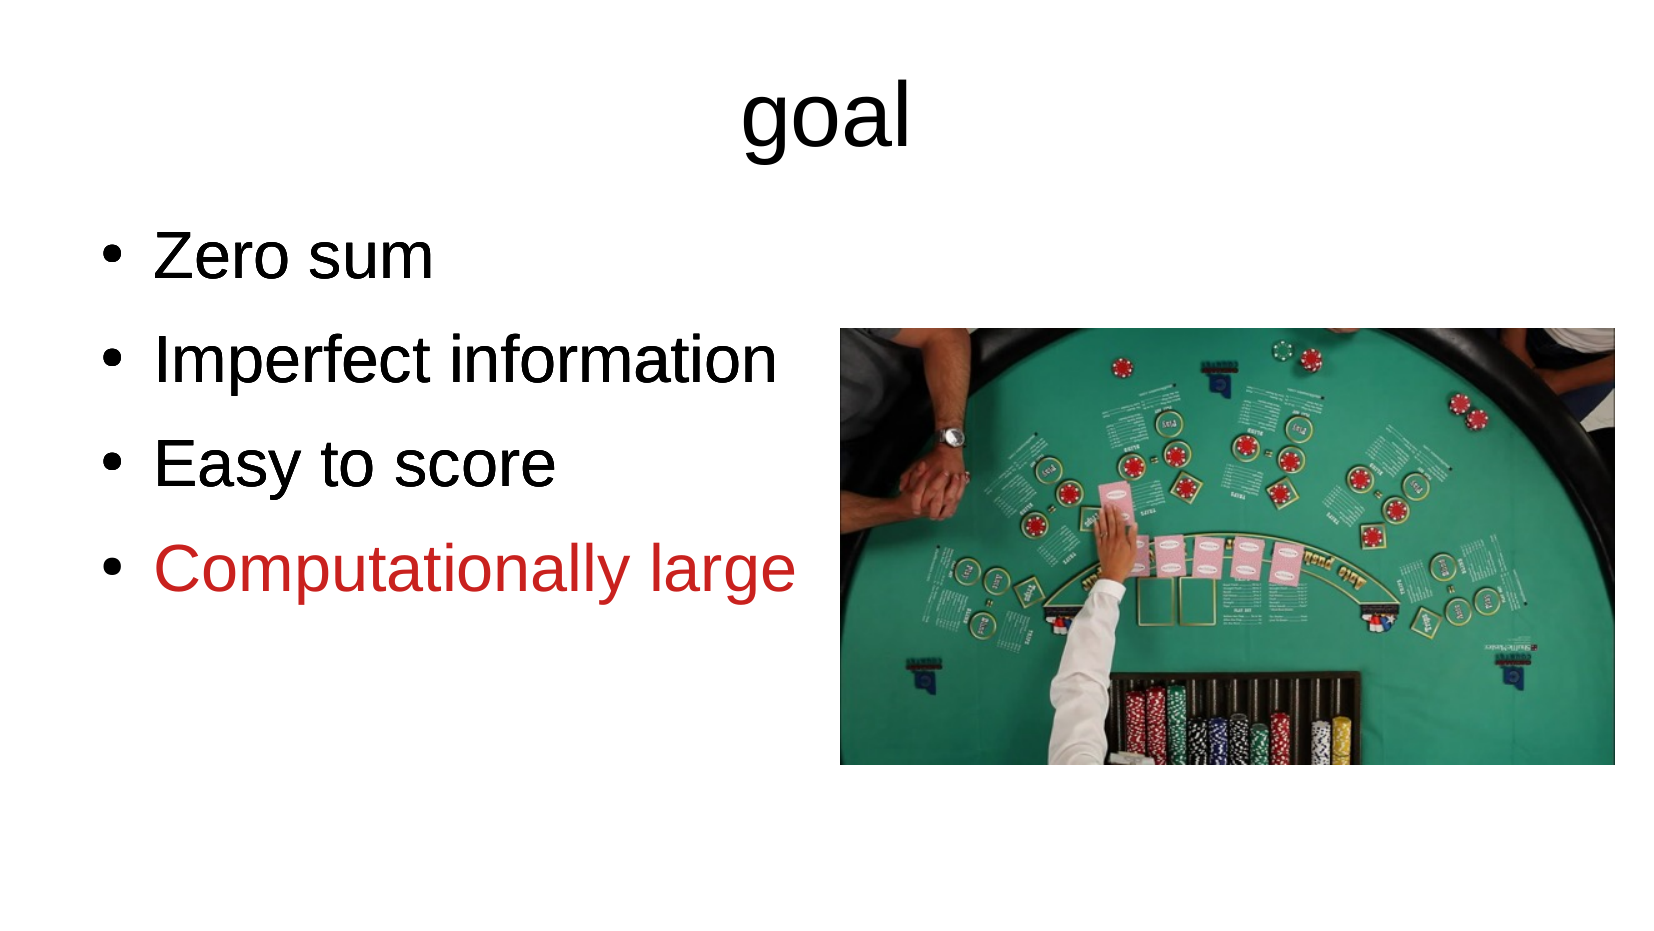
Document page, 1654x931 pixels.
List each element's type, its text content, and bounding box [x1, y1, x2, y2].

title goal [82, 37, 1571, 193]
picture [840, 328, 1615, 766]
list Zero sum Imperfect information Easy to score Computationally large [82, 217, 1571, 758]
